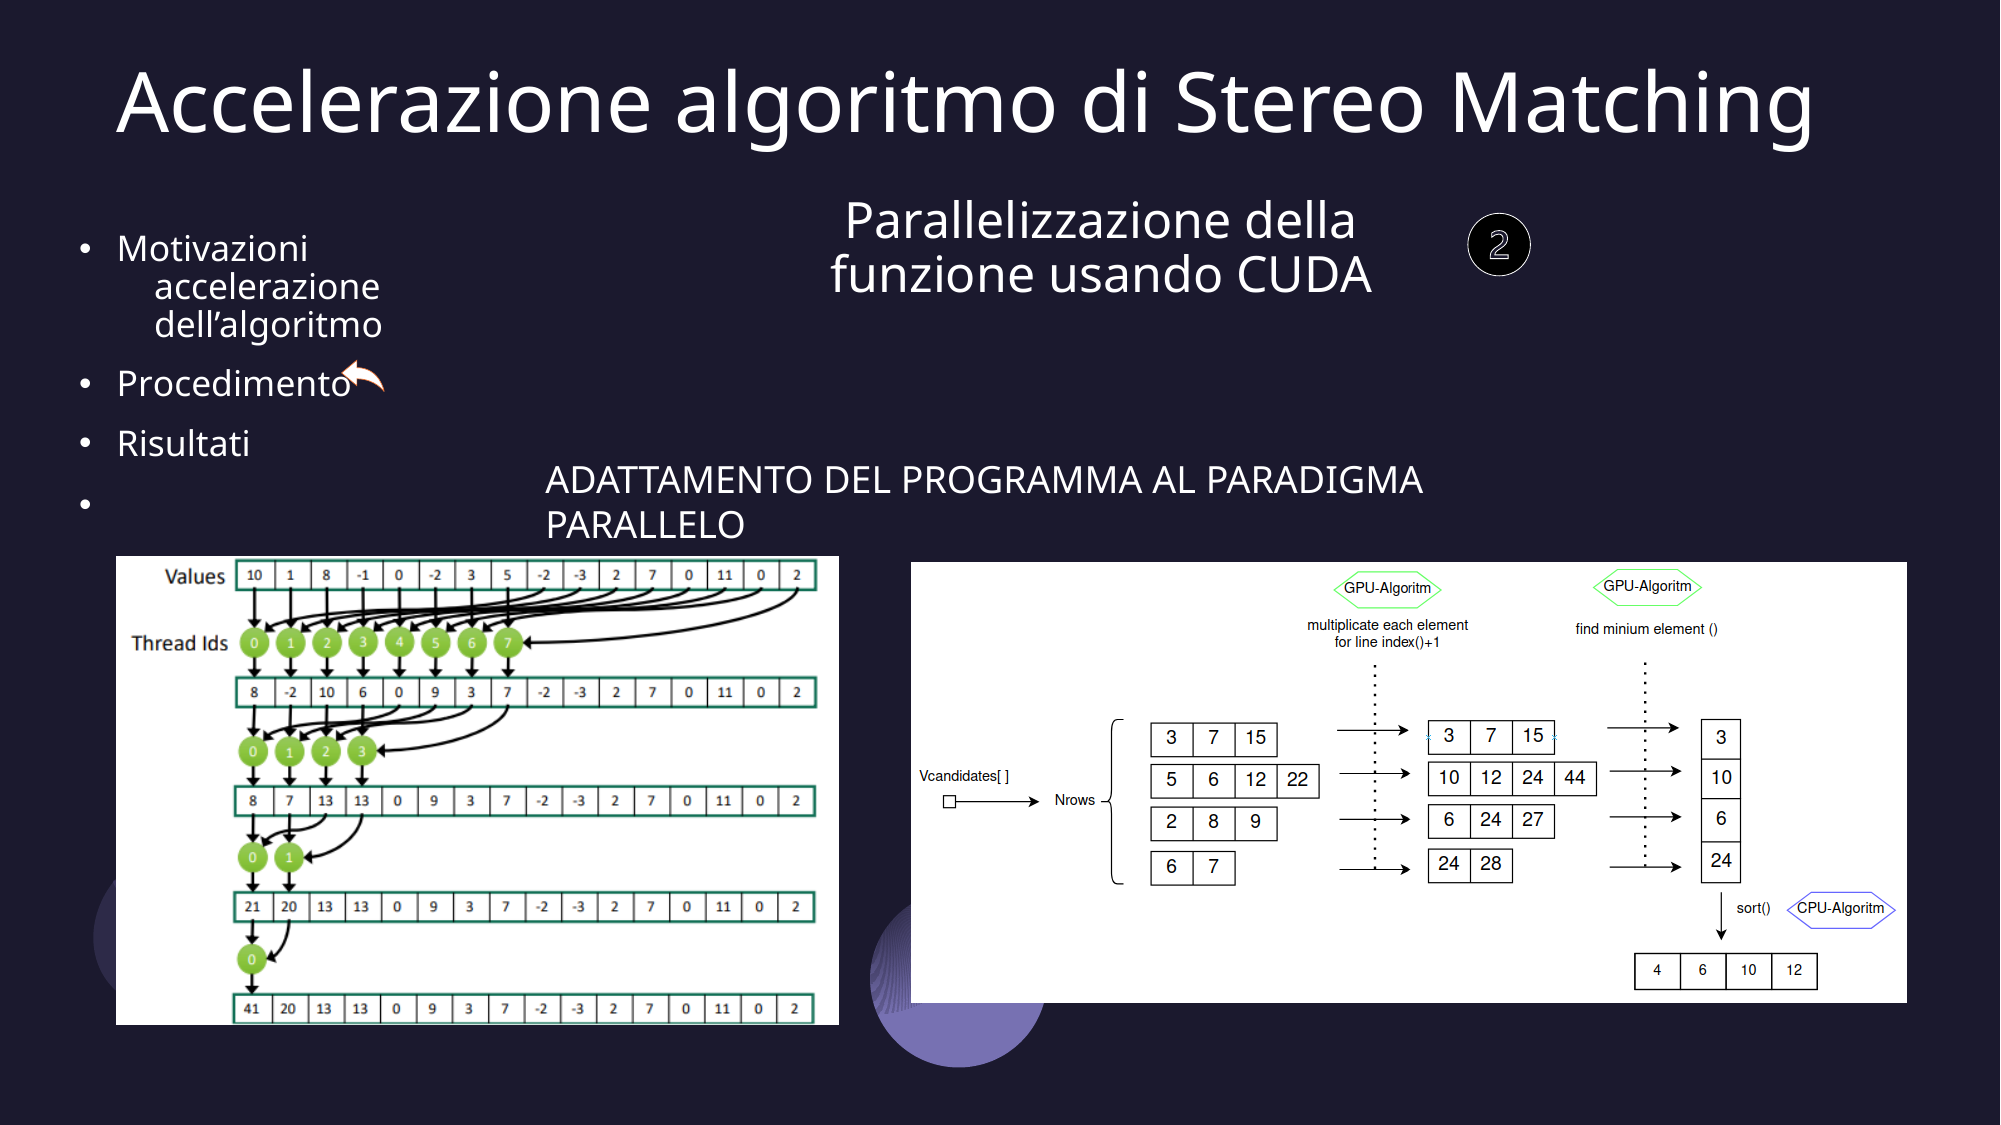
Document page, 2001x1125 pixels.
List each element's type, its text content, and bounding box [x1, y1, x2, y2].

text_box Motivazioni accelerazione dell’algoritmo Procedimento Risultati [79, 230, 544, 479]
picture [337, 349, 389, 402]
picture [116, 556, 839, 1025]
picture [911, 562, 1907, 1003]
text_box Accelerazione algoritmo di Stereo Matching [116, 48, 1936, 165]
picture [1459, 204, 1540, 285]
text_box ADATTAMENTO DEL PROGRAMMA AL PARADIGMA PARALLELO [530, 448, 1612, 510]
text_box Parallelizzazione della funzione usando CUDA [725, 188, 1477, 313]
